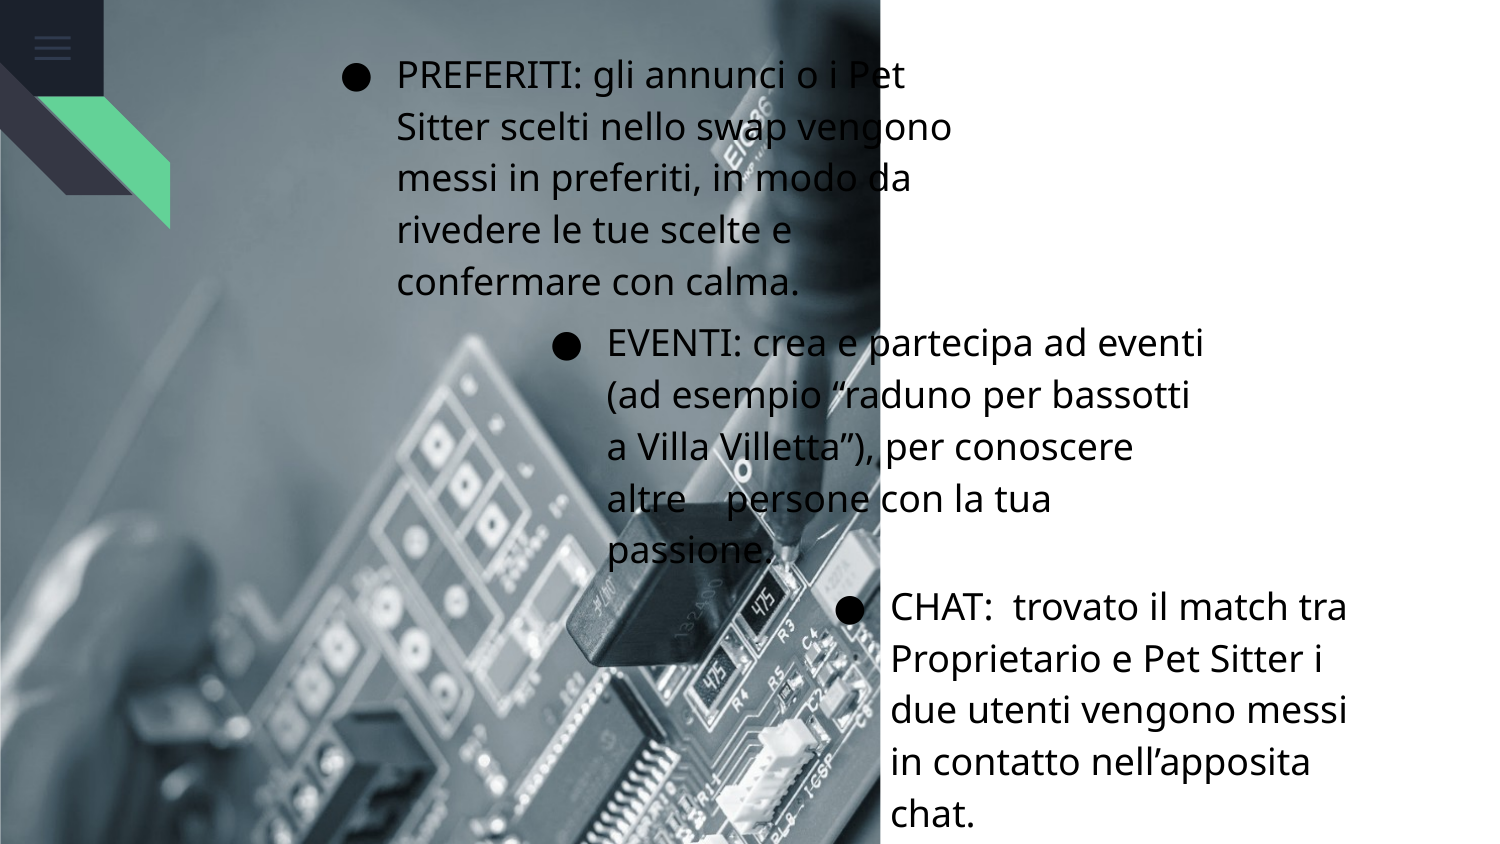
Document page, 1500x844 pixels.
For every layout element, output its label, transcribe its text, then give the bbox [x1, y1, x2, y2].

picture [0, 212, 881, 637]
list EVENTI: crea e partecipa ad eventi (ad esempio “raduno per bassotti a Villa Villetta”), per conoscere altre persone con la tua passione. [516, 219, 1225, 510]
list PREFERITI: gli annunci o i Pet Sitter scelti nello swap vengono messi in preferiti, in modo da rivedere le tue scelte e confermare con calma. [306, 29, 1015, 319]
text_box CHAT: trovato il match tra Proprietario e Pet Sitter i due utenti vengono messi in contatto nell’apposita chat. [799, 561, 1388, 745]
